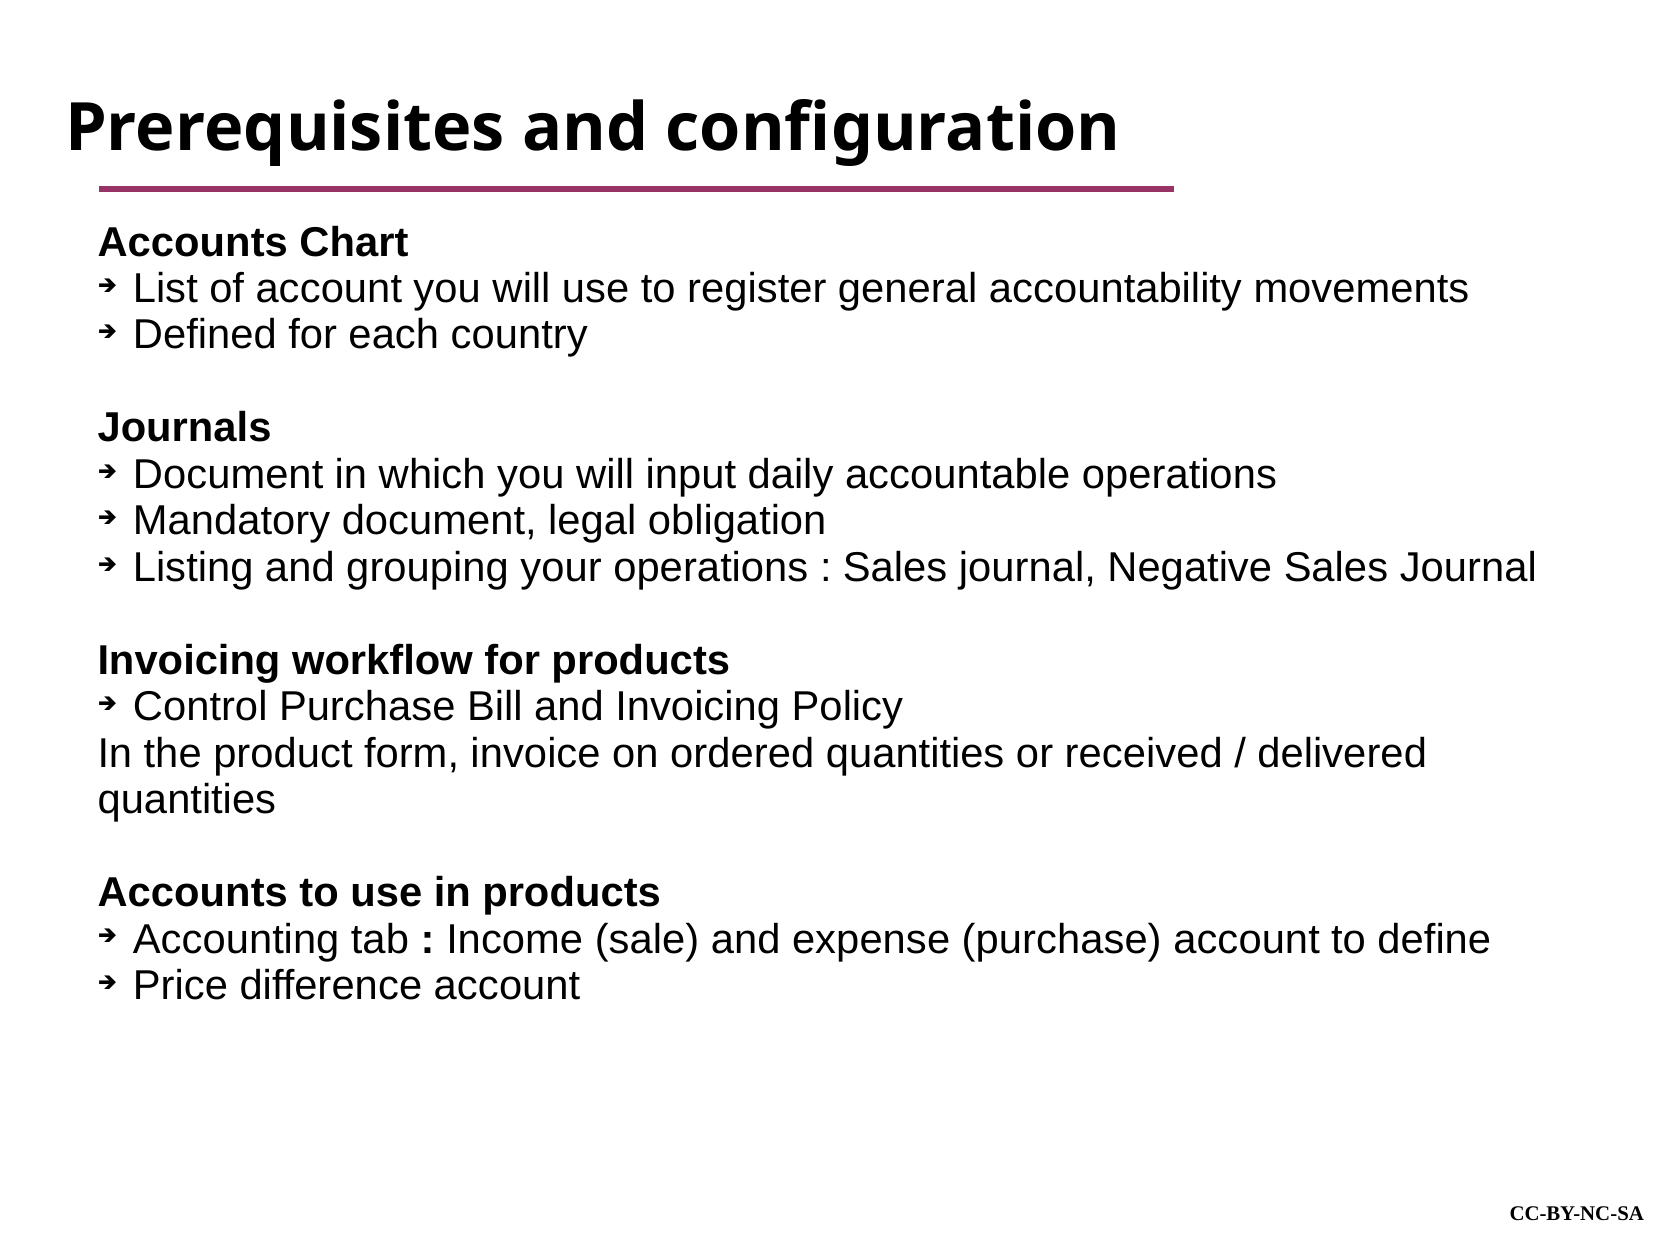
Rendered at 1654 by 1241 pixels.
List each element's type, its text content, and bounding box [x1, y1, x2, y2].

text_box Accounts Chart List of account you will use to register general accountability movements Defined for each country Journals Document in which you will input daily accountable operations Mandatory document, legal obligation Listing and grouping your operations : Sales journal, Negative Sales Journal Invoicing workflow for products Control Purchase Bill and Invoicing Policy In the product form, invoice on ordered quantities or received / delivered quantities Accounts to use in products Accounting tab : Income (sale) and expense (purchase) account to define Price difference account [82, 225, 1583, 1156]
title Prerequisites and configuration [64, 23, 1589, 225]
